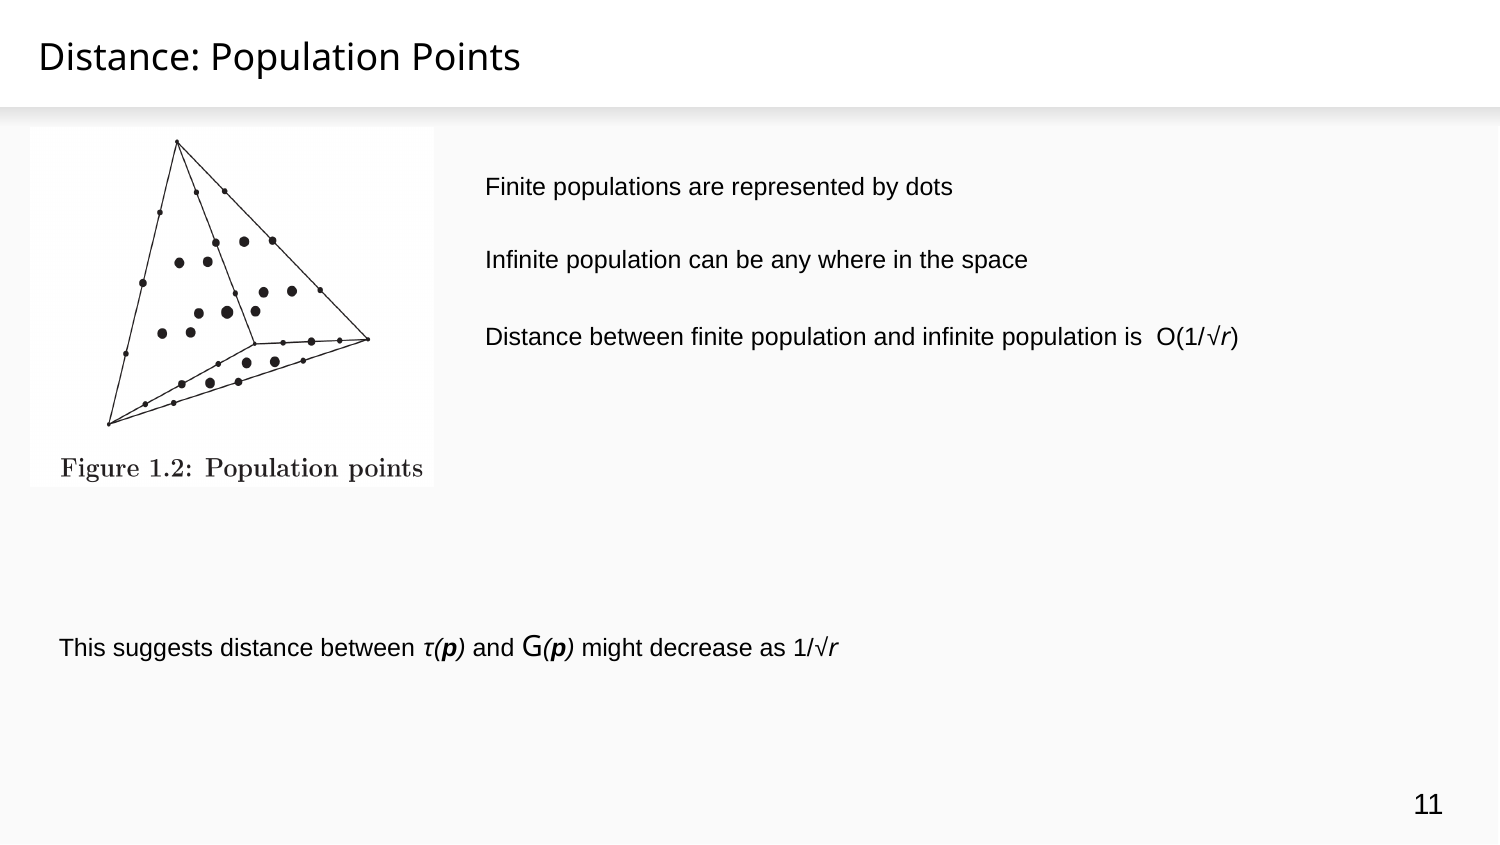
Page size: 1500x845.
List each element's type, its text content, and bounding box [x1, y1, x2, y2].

text_box This suggests distance between τ(p) and G(p) might decrease as 1/√r [8, 617, 951, 672]
text_box Finite populations are represented by dots Infinite population can be any where in the space Distance between finite population and infinite population is O(1/√r) [435, 165, 1288, 388]
title Distance: Population Points [38, 6, 1486, 106]
picture [30, 127, 434, 487]
